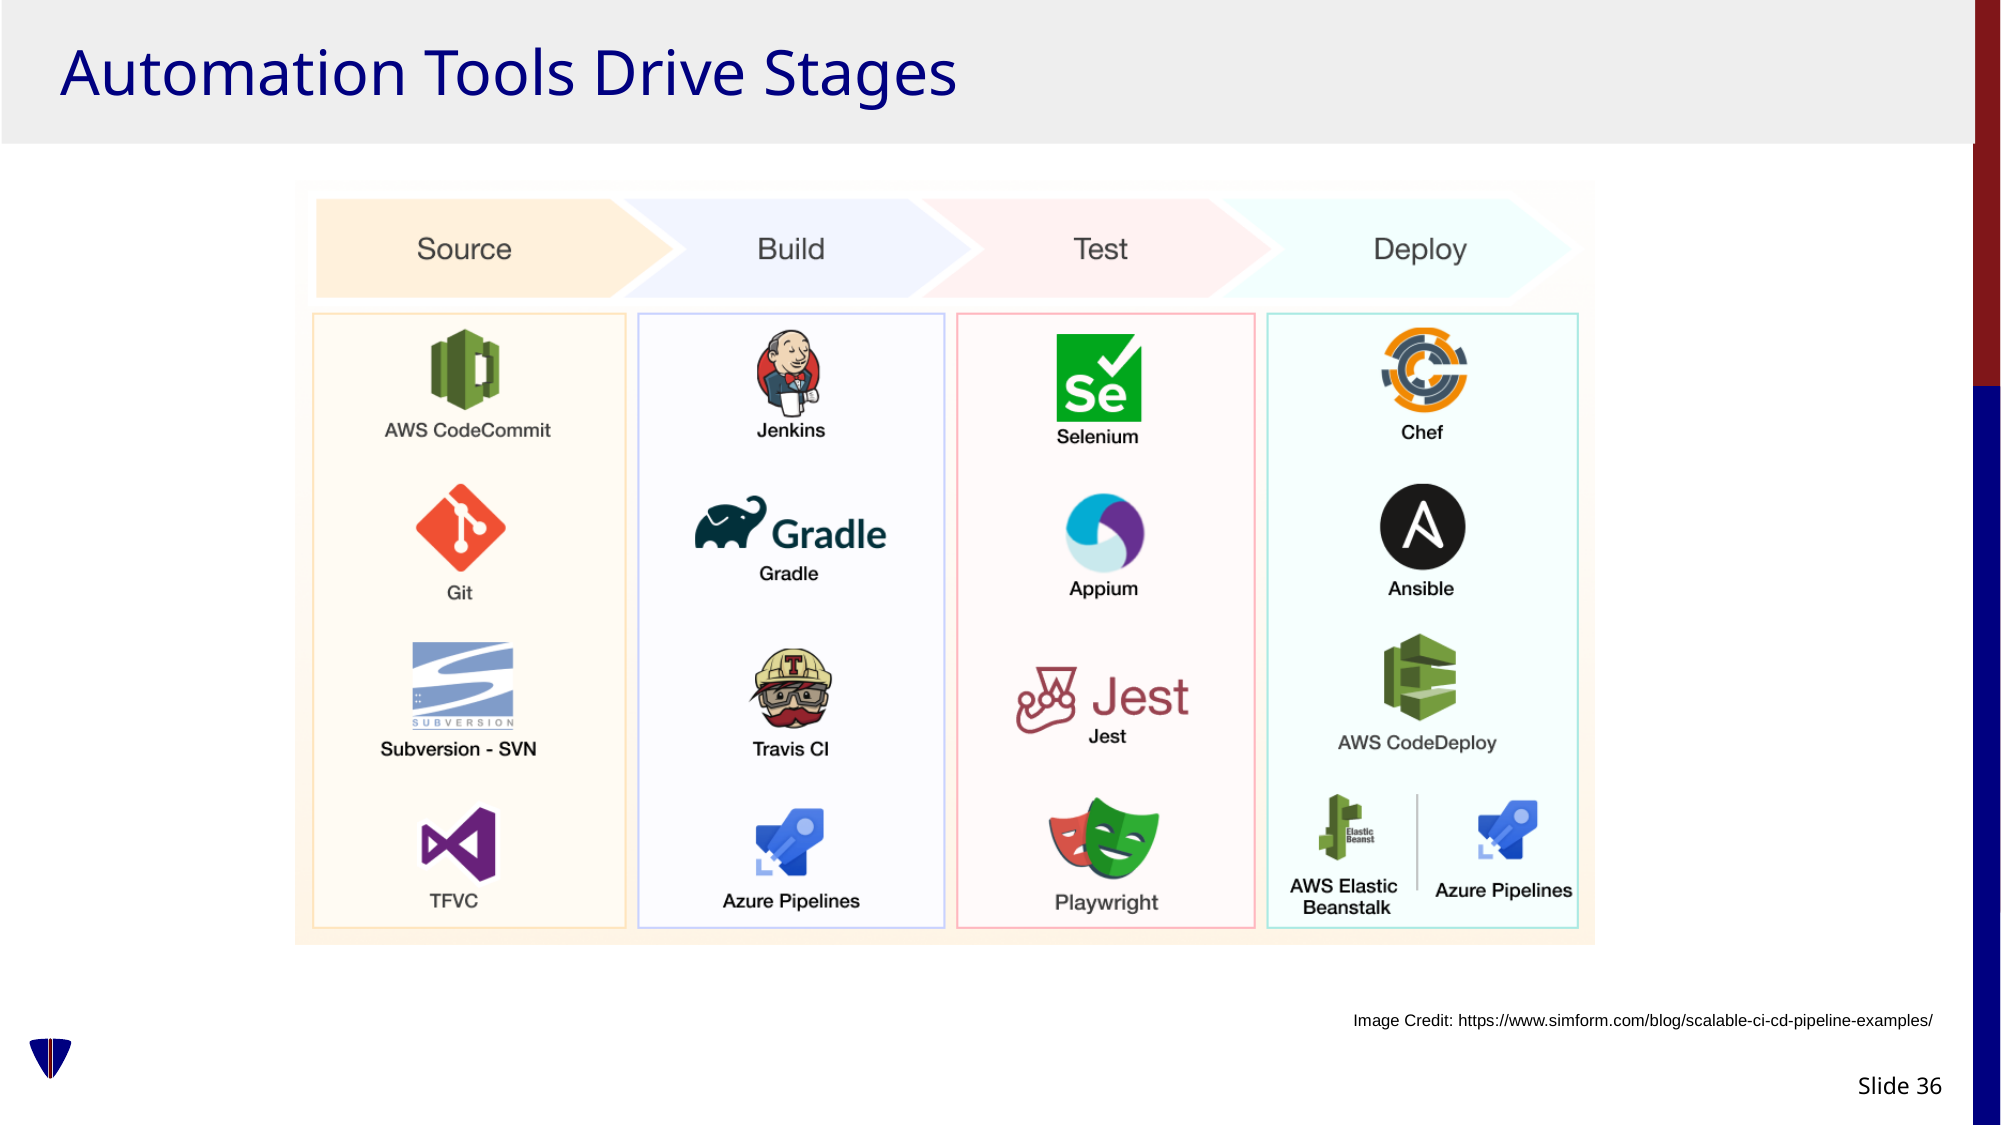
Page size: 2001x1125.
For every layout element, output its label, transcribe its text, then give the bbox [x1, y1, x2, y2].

title Automation Tools Drive Stages [1, 0, 1976, 144]
picture [295, 180, 1595, 945]
text_box Image Credit: https://www.simform.com/blog/scalable-ci-cd-pipeline-examples/ [1299, 1003, 1949, 1063]
